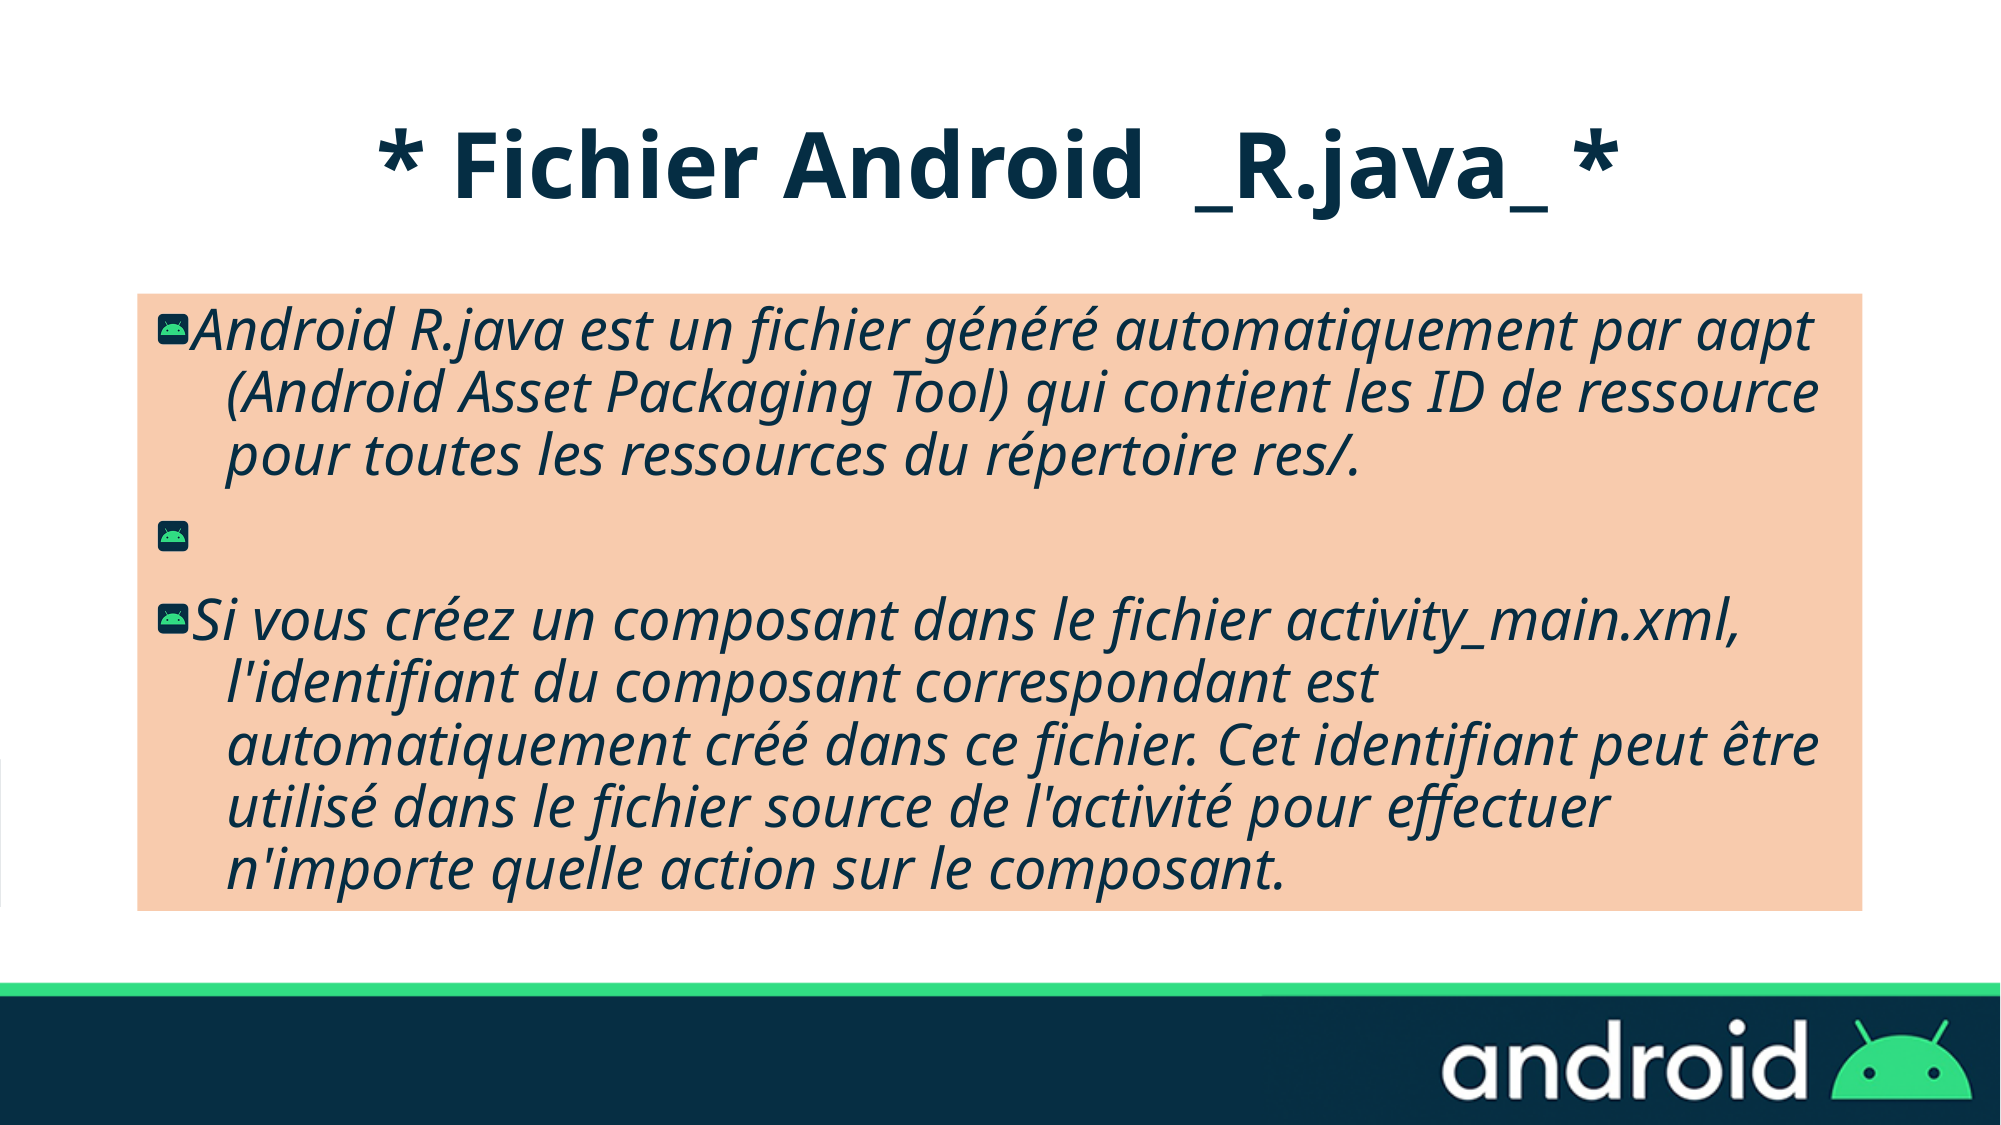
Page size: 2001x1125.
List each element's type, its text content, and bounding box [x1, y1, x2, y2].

list Android R.java est un fichier généré automatiquement par aapt (Android Asset Packaging Tool) qui contient les ID de ressource pour toutes les ressources du répertoire res/. Si vous créez un composant dans le fichier activity_main.xml, l'identifiant du composant correspondant est automatiquement créé dans ce fichier. Cet identifiant peut être utilisé dans le fichier source de l'activité pour effectuer n'importe quelle action sur le composant. [137, 293, 1863, 911]
title * Fichier Android _R.java_ * [137, 59, 1863, 278]
